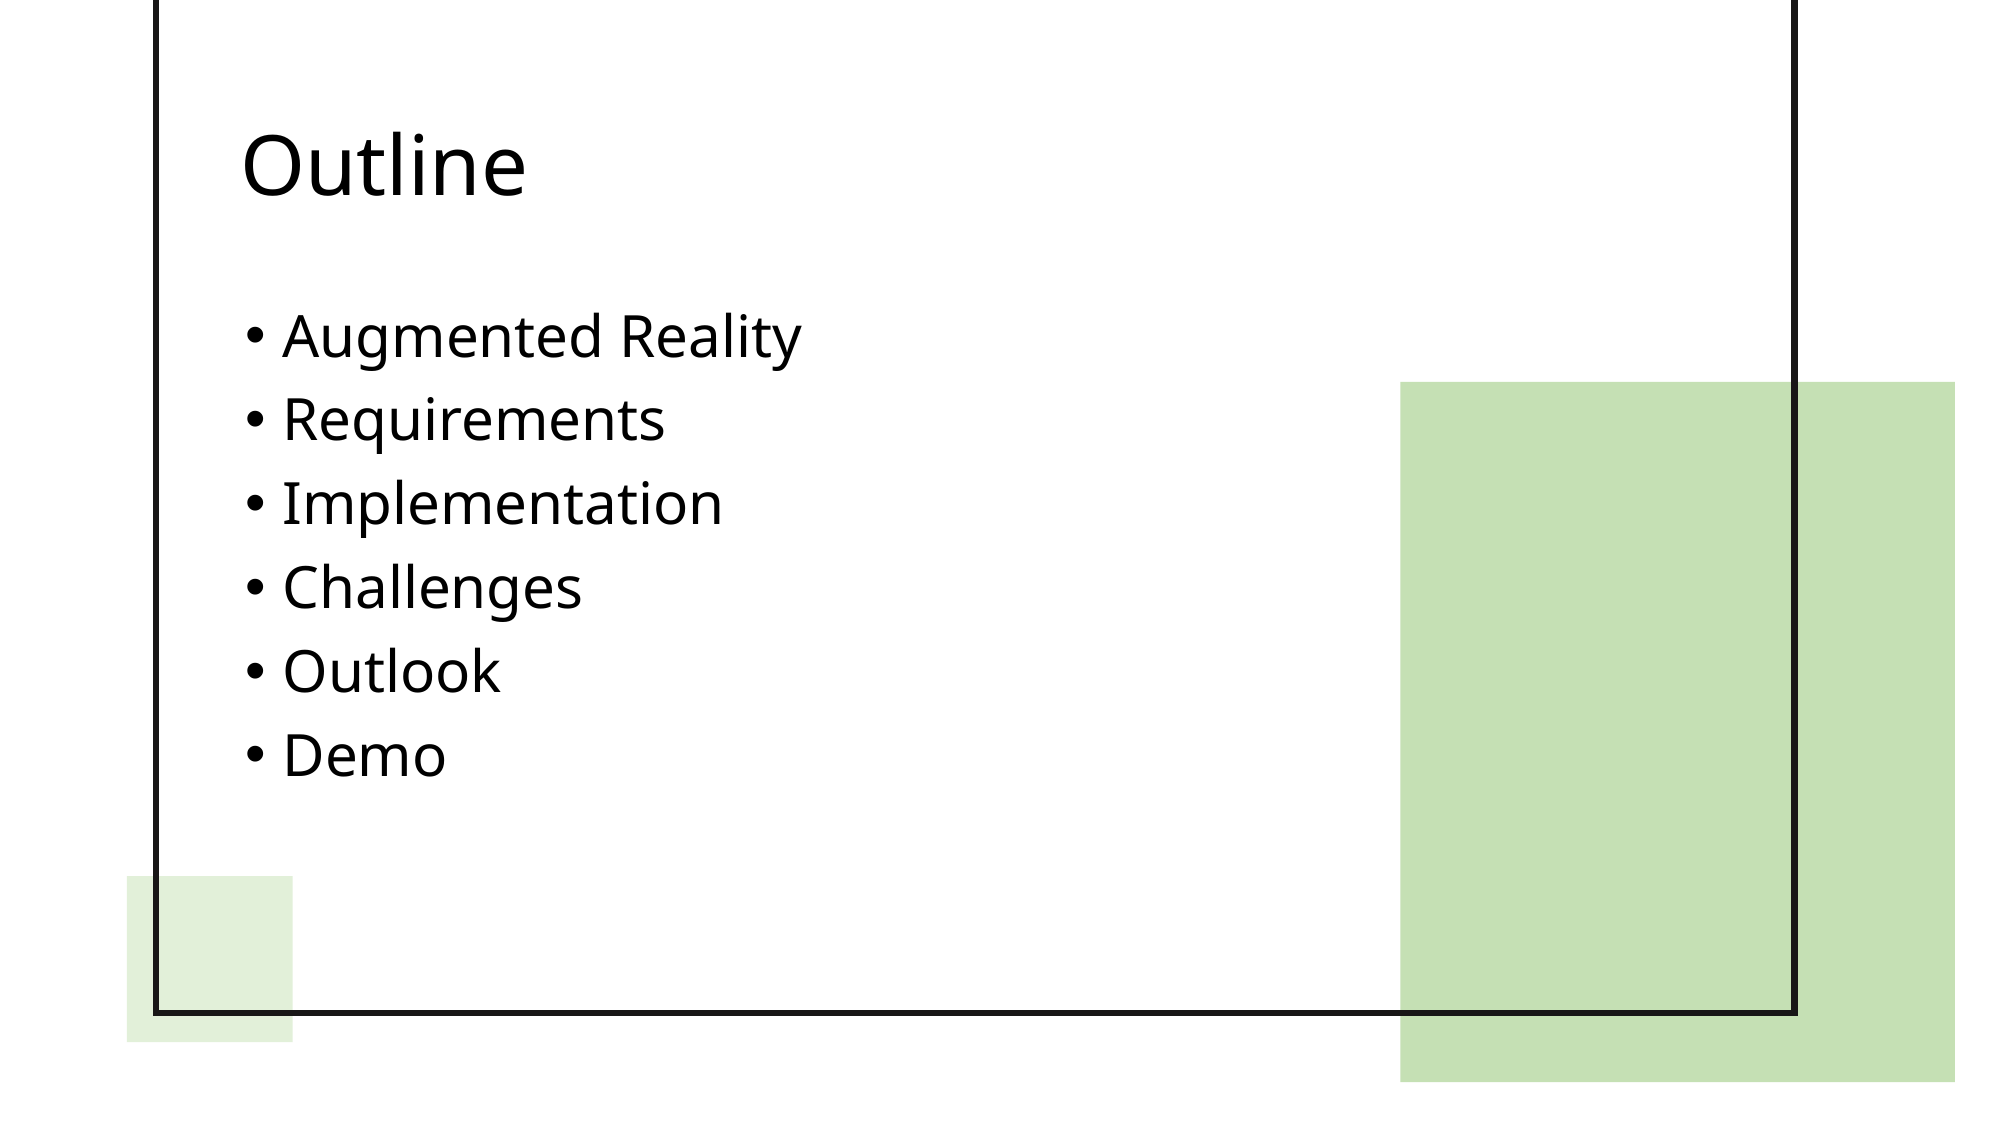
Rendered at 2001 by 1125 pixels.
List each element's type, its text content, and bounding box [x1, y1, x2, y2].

text_box Outline [225, 59, 1951, 277]
text_box Augmented Reality Requirements Implementation Challenges Outlook Demo [230, 299, 1955, 1013]
